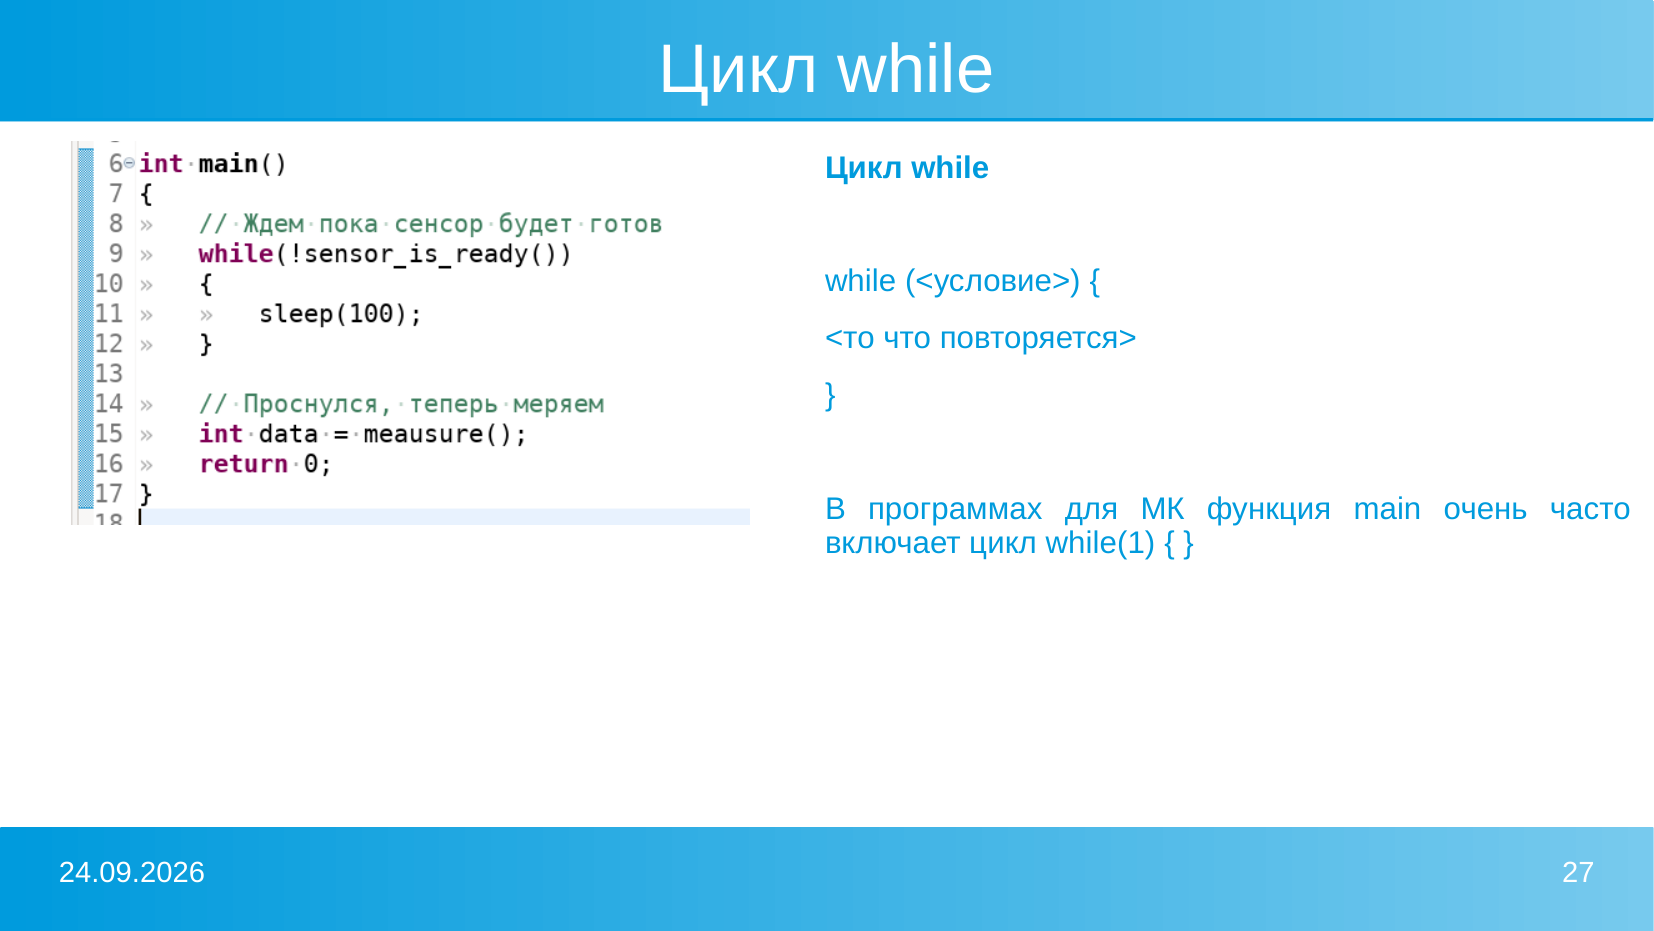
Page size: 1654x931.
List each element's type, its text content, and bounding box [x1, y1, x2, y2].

title Цикл while [59, 29, 1595, 108]
list Цикл while while (<условие>) { <то что повторяется> } В программах для МК функция main очень часто включает цикл while(1) { } [825, 150, 1632, 751]
picture [50, 141, 751, 526]
